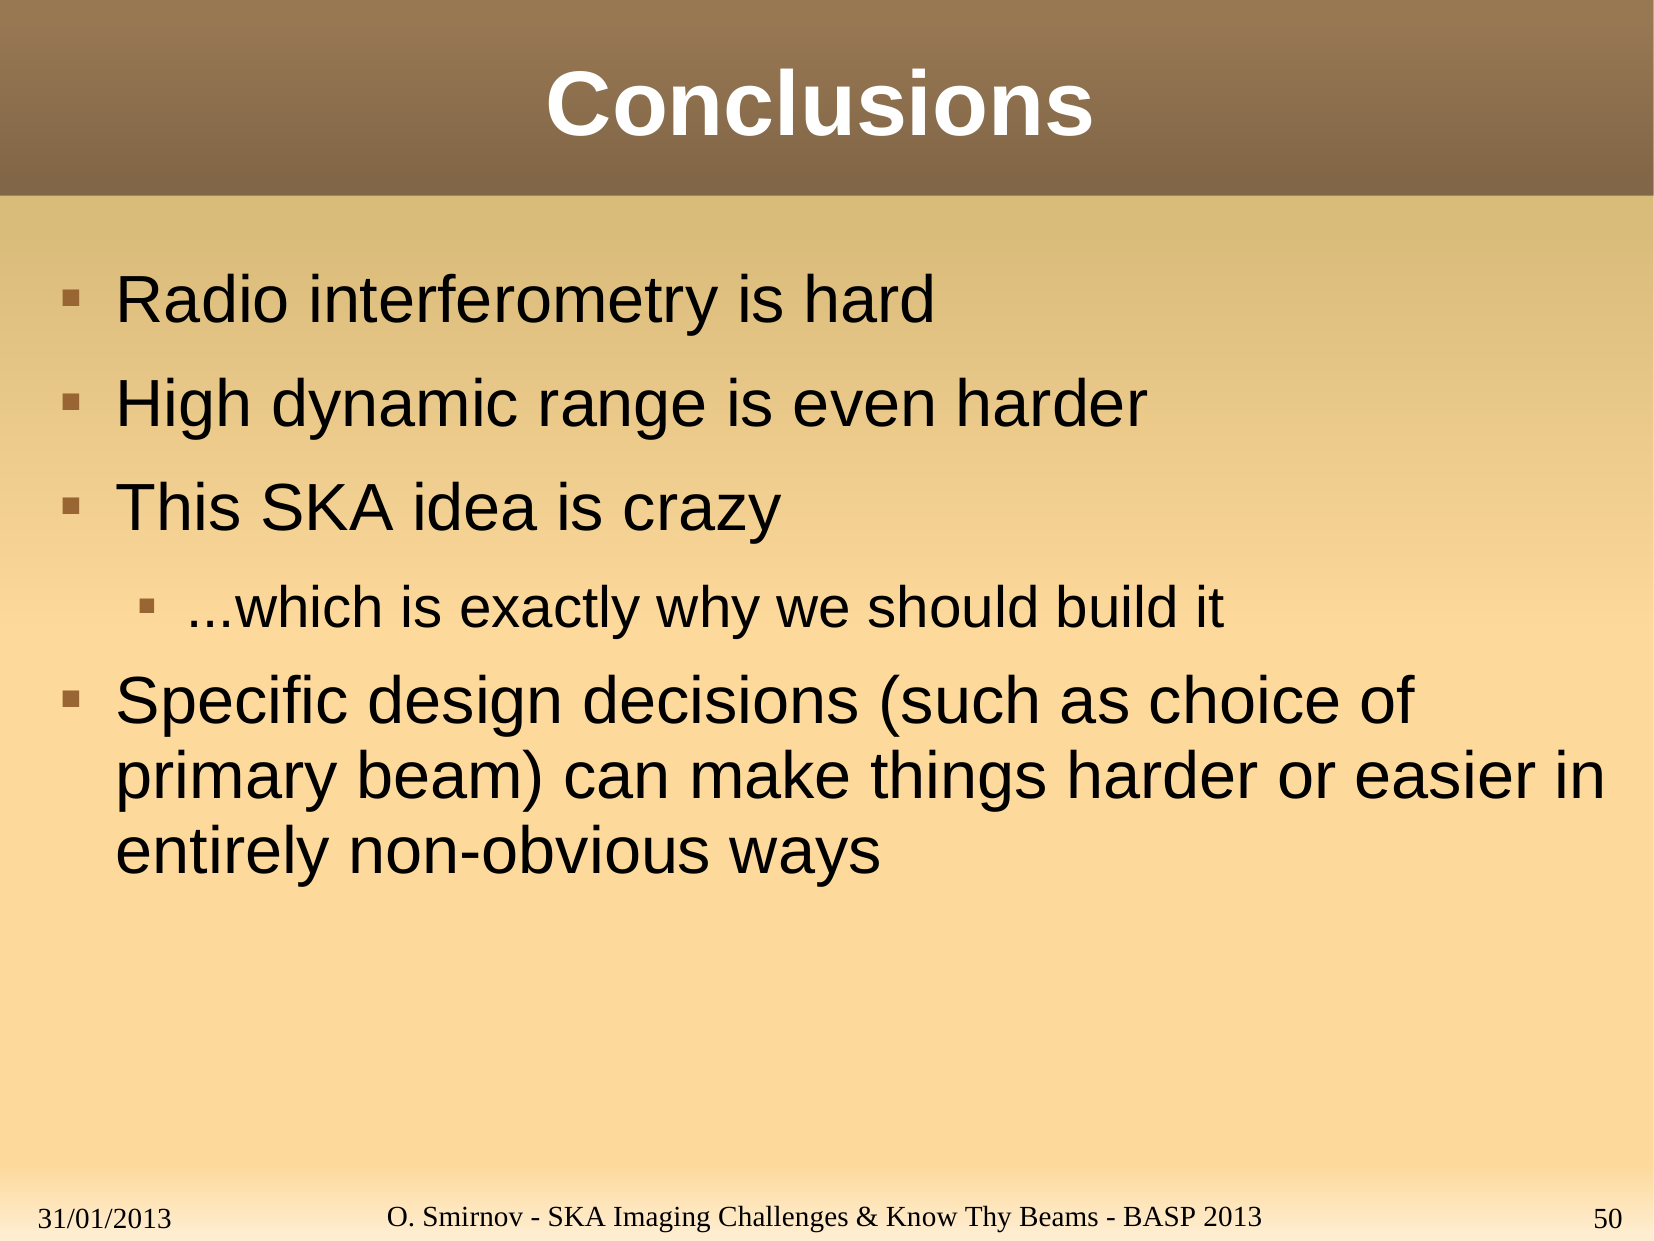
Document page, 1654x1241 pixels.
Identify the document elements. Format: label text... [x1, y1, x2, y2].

picture [0, 0, 1654, 1241]
title Conclusions [76, 0, 1565, 208]
list Radio interferometry is hard High dynamic range is even harder This SKA idea is crazy ...which is exactly why we should build it Specific design decisions (such as choice of primary beam) can make things harder or easier in entirely non-obvious ways [45, 261, 1621, 1171]
